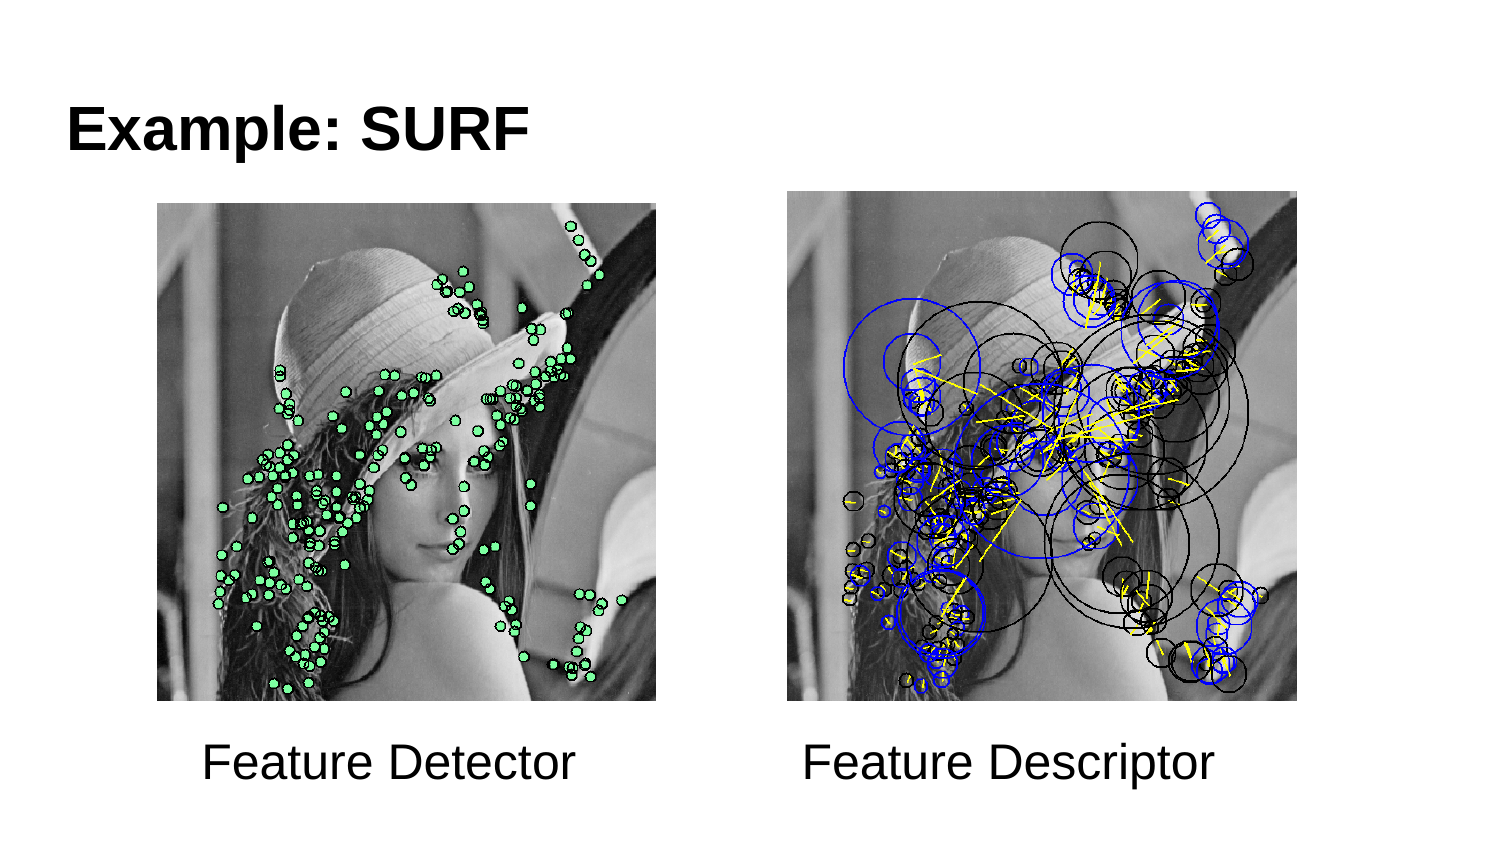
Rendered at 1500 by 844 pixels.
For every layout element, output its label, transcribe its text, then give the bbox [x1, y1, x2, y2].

picture [787, 191, 1297, 702]
picture [157, 203, 656, 702]
title Example: SURF [51, 72, 1449, 167]
text_box Feature Detector [186, 714, 628, 809]
text_box Feature Descriptor [786, 714, 1286, 809]
